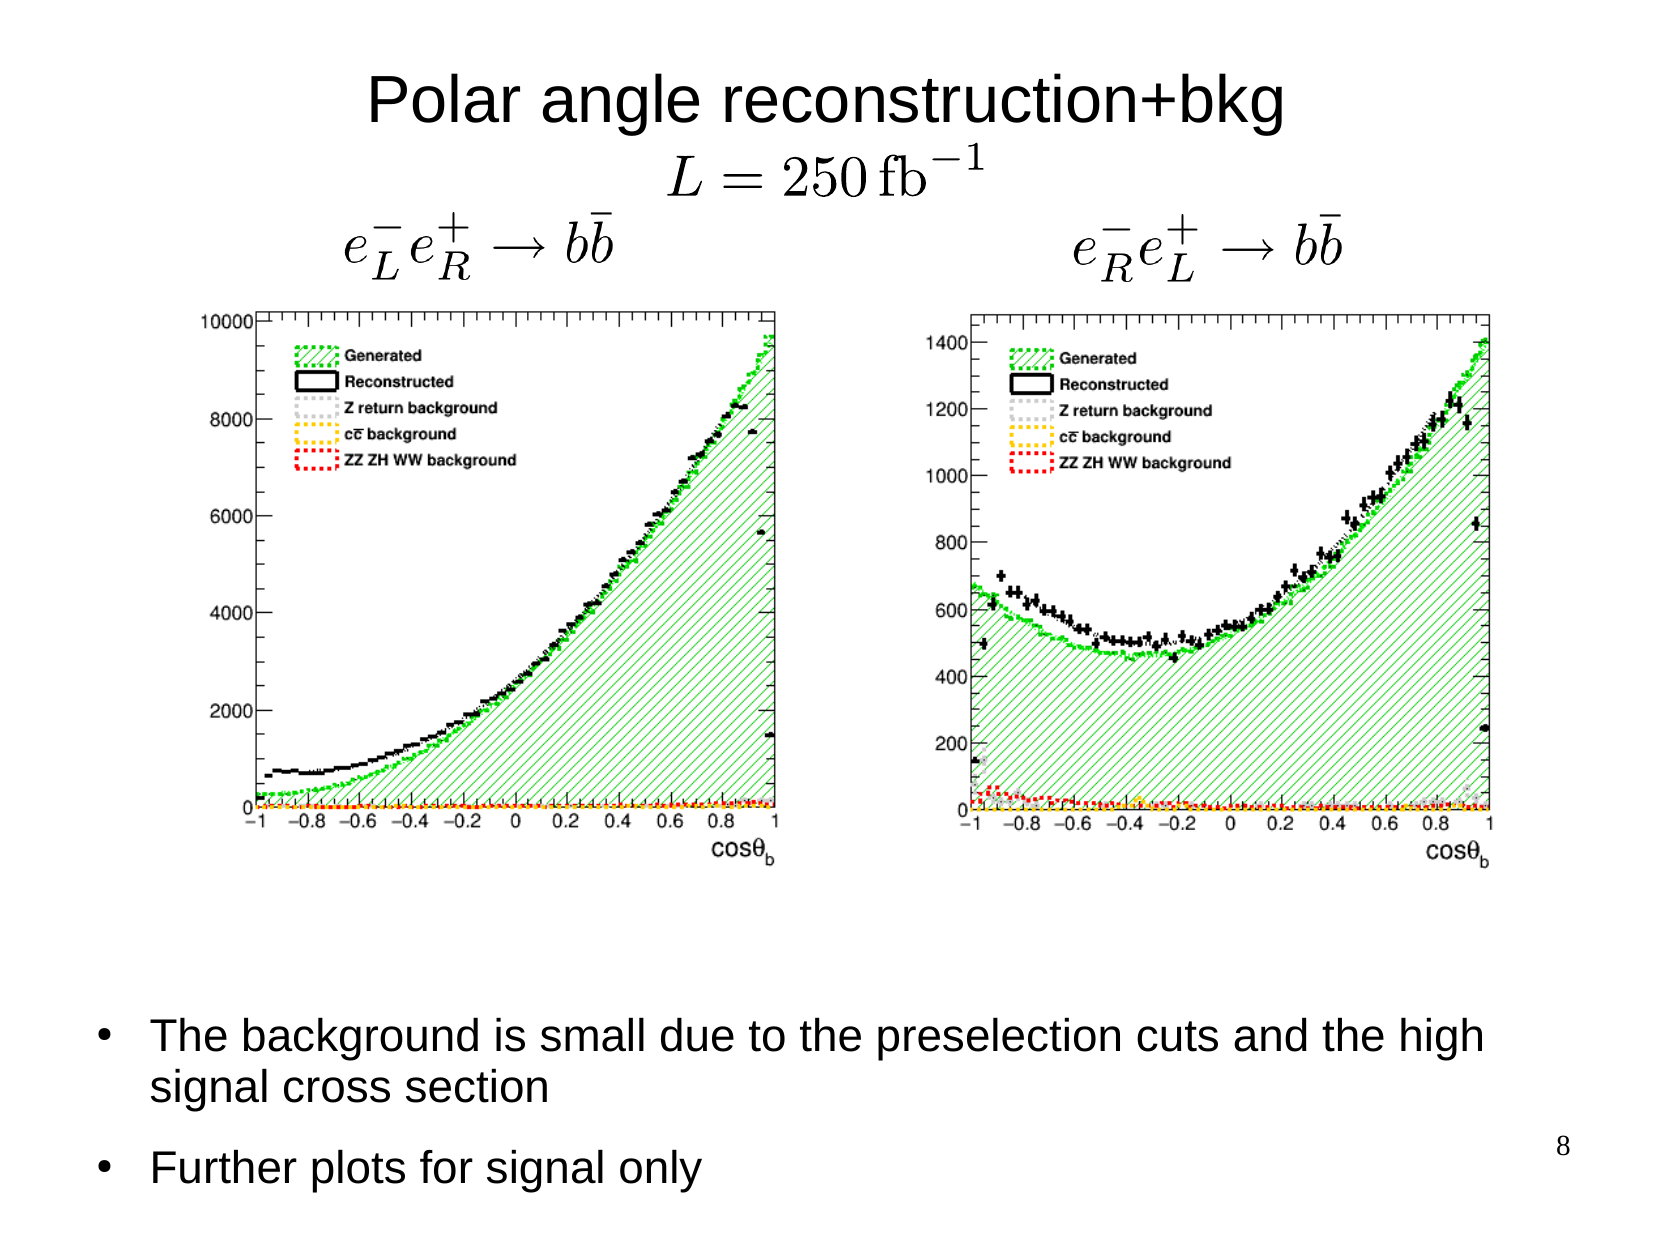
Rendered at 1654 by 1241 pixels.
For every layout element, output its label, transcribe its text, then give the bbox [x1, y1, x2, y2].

list The background is small due to the preselection cuts and the high signal cross section Further plots for signal only [78, 1009, 1571, 1221]
picture [916, 288, 1519, 870]
title Polar angle reconstruction+bkg [82, 49, 1571, 151]
picture [344, 212, 613, 281]
picture [201, 285, 804, 868]
picture [1073, 214, 1342, 282]
text_box [664, 142, 988, 198]
